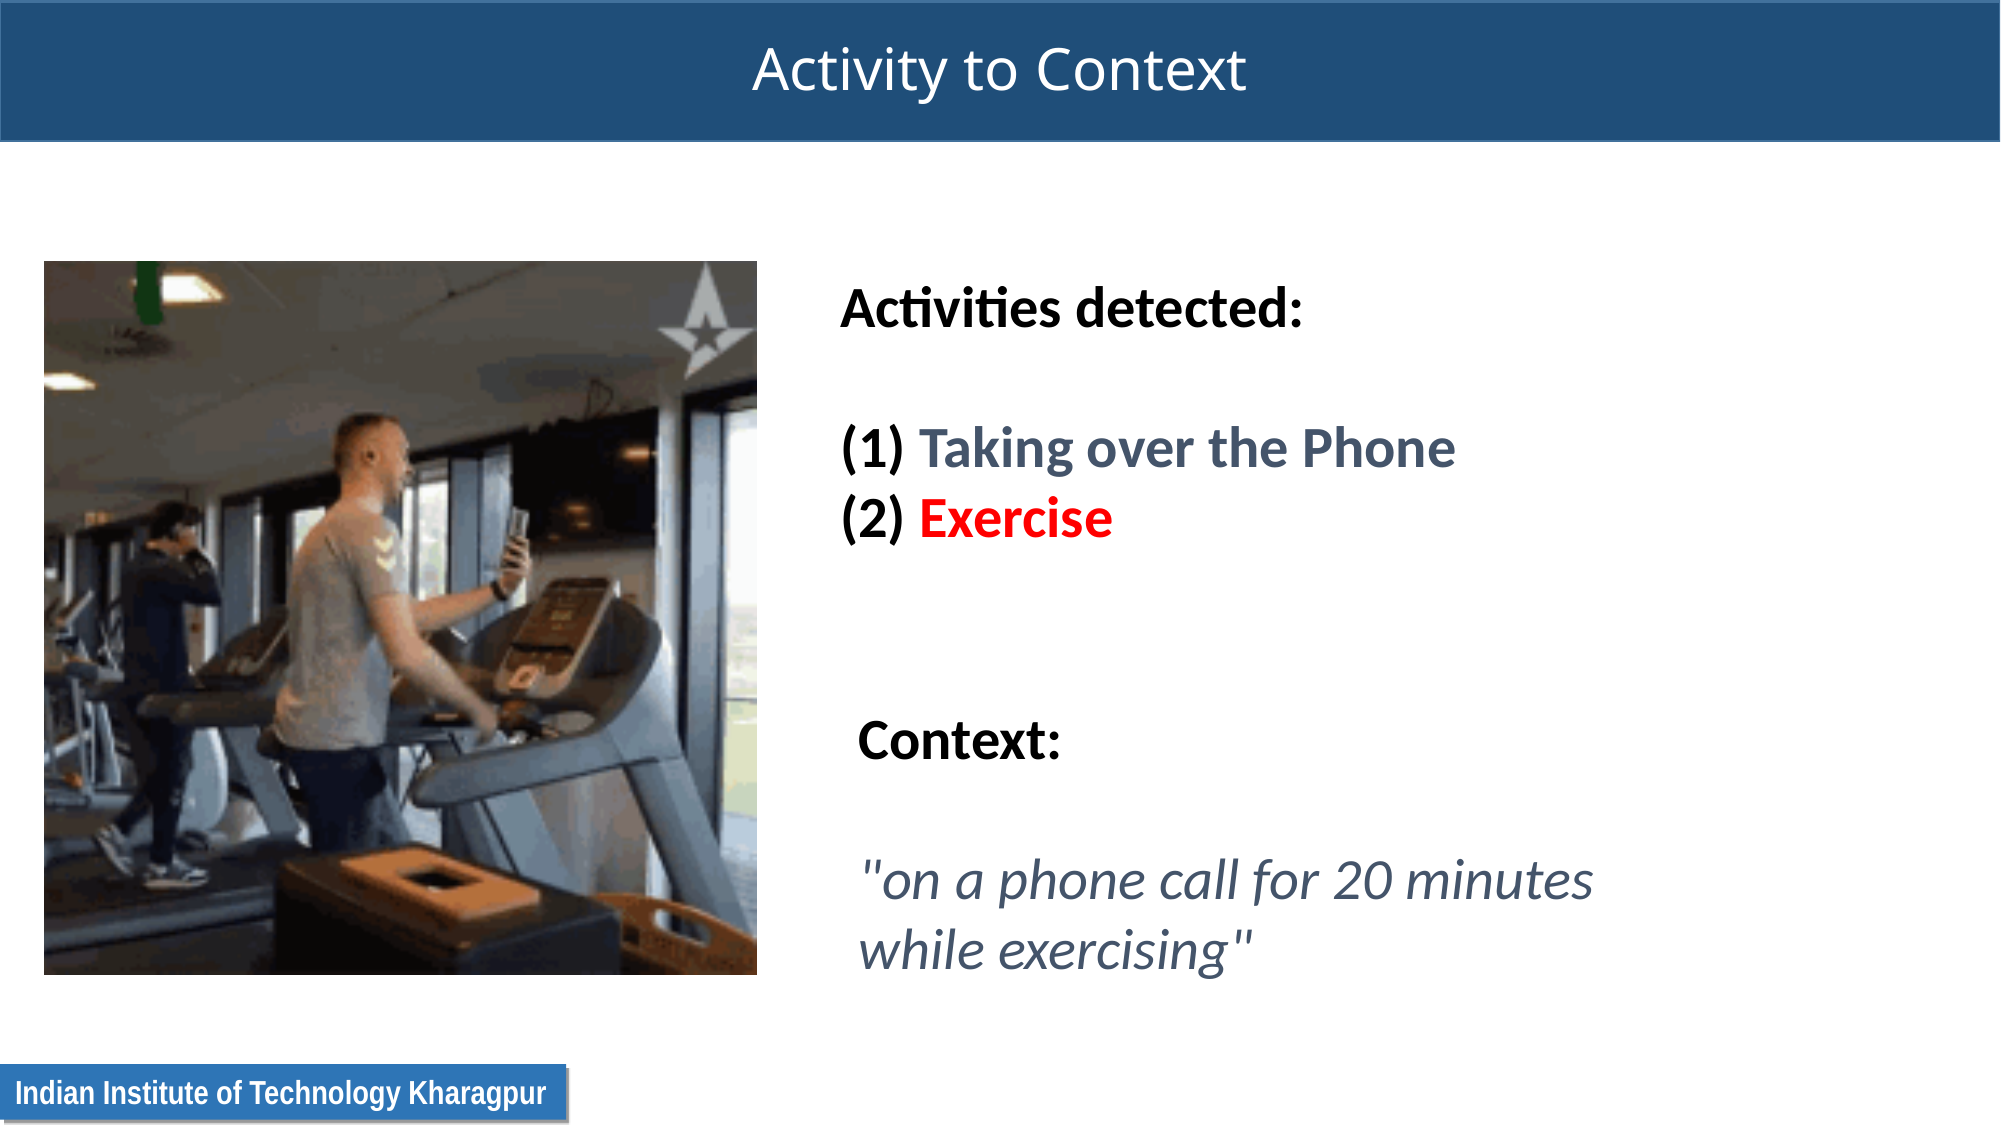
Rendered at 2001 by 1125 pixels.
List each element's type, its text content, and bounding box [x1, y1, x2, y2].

text_box Context: "on a phone call for 20 minutes while exercising" [844, 693, 1614, 992]
picture [44, 261, 757, 975]
title Activity to Context [0, 1, 2000, 141]
text_box Activities detected: (1) Taking over the Phone (2) Exercise [825, 261, 1595, 560]
